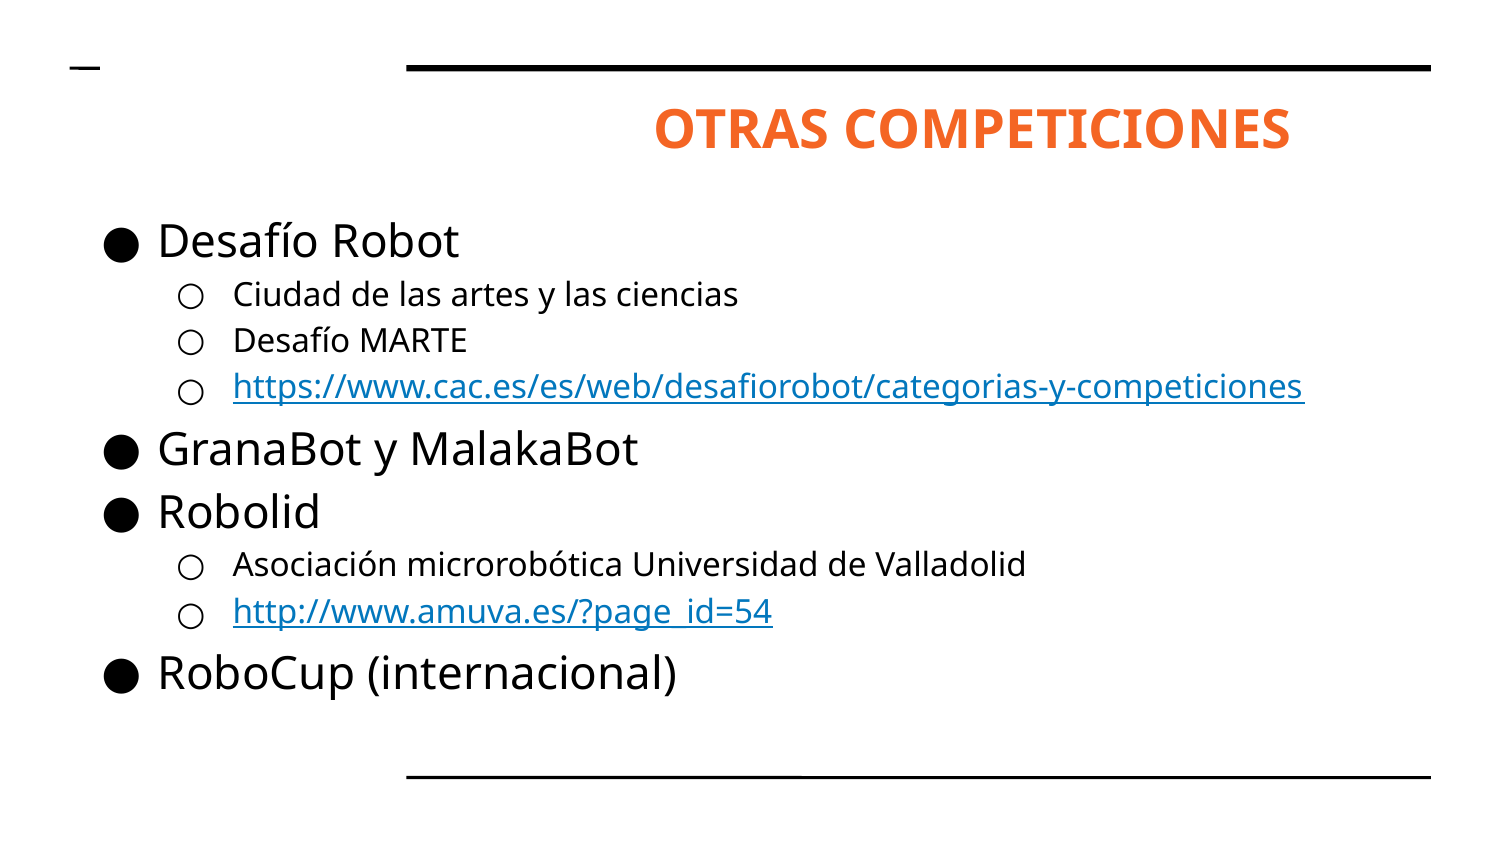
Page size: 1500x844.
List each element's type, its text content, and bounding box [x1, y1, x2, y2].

list Desafío Robot Ciudad de las artes y las ciencias Desafío MARTE https://www.cac.es/es/web/desafiorobot/categorias-y-competiciones GranaBot y MalakaBot Robolid Asociación microrobótica Universidad de Valladolid http://www.amuva.es/?page_id=54 RoboCup (internacional) [67, 188, 1433, 768]
title OTRAS COMPETICIONES [638, 79, 1433, 185]
